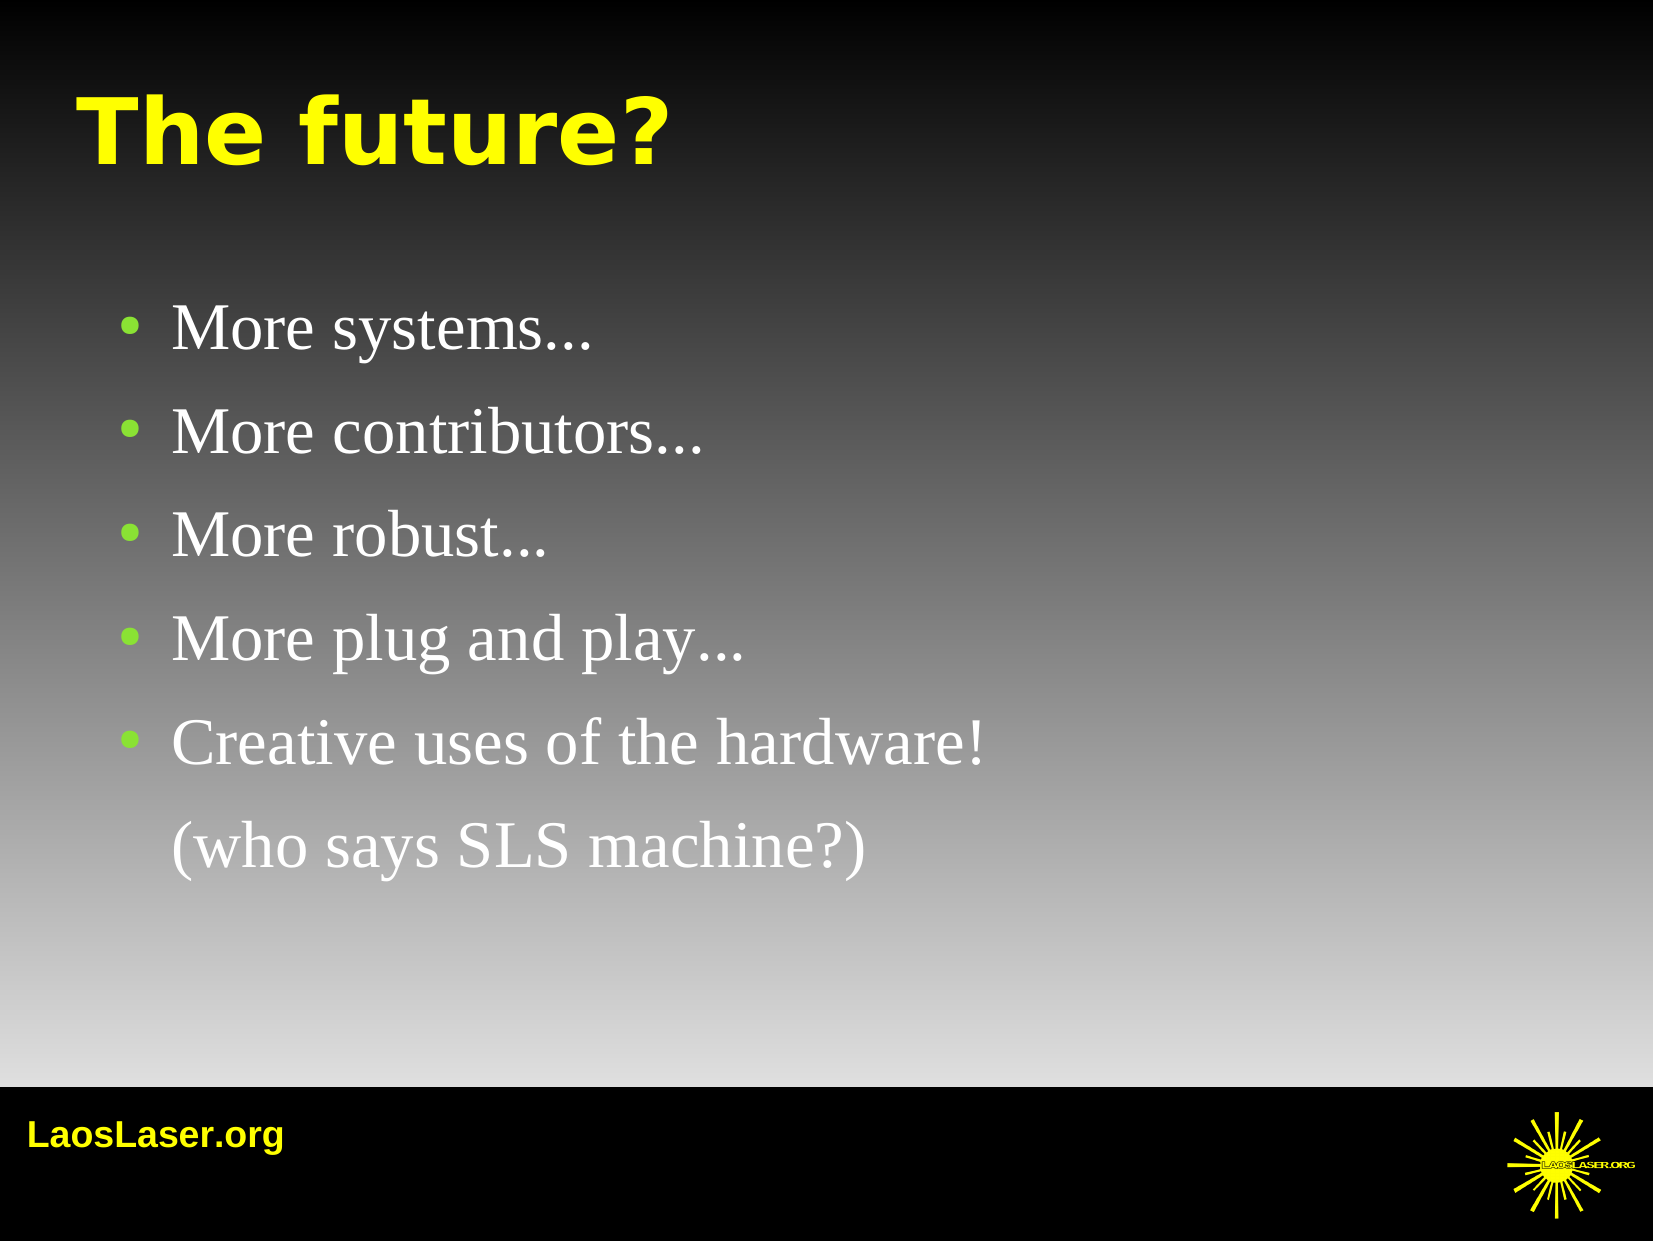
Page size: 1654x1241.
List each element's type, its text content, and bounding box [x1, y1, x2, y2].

title The future? [76, 36, 1565, 229]
picture [1502, 1108, 1640, 1225]
list More systems... More contributors... More robust... More plug and play... Creative uses of the hardware! (who says SLS machine?) [82, 290, 1571, 1036]
